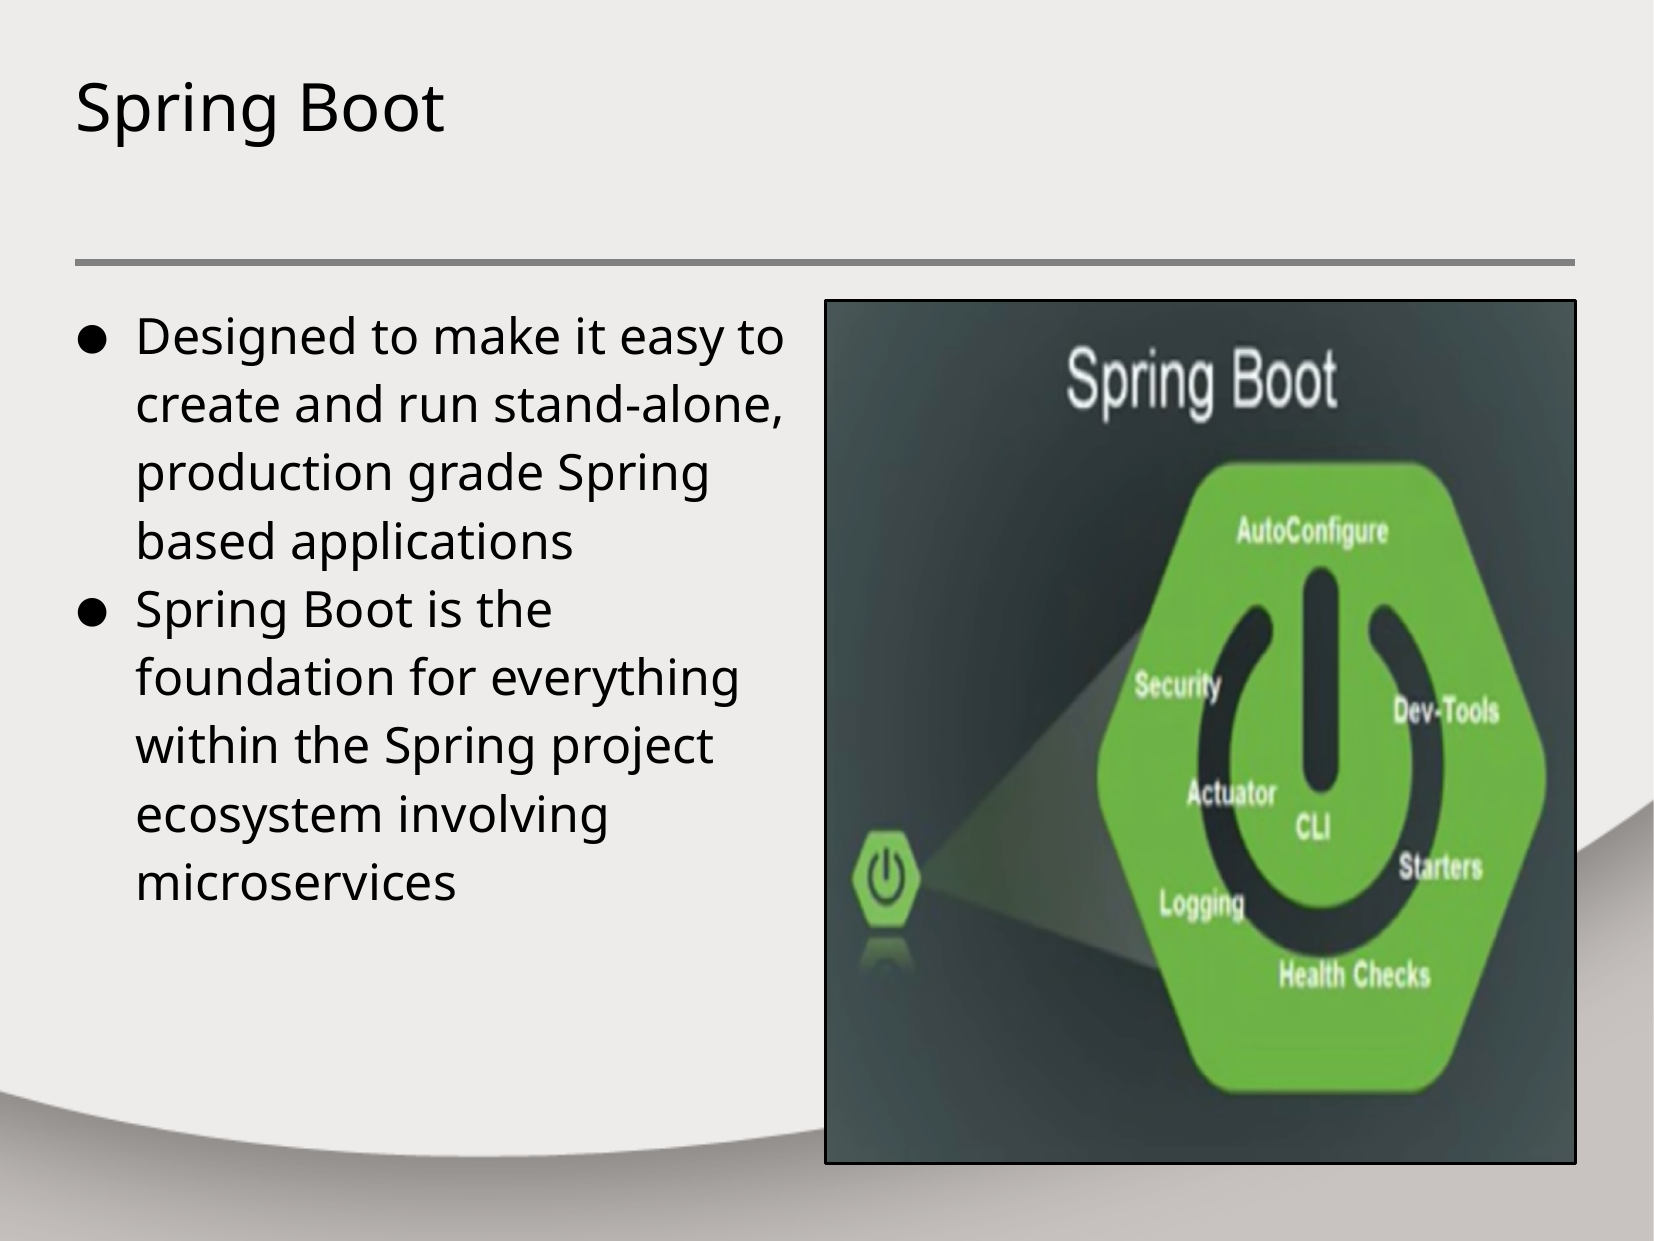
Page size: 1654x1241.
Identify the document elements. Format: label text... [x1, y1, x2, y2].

list Designed to make it easy to create and run stand-alone, production grade Spring based applications Spring Boot is the foundation for everything within the Spring project ecosystem involving microservices [75, 300, 824, 1164]
title Spring Boot [75, 75, 1576, 226]
picture [0, 0, 1654, 1241]
